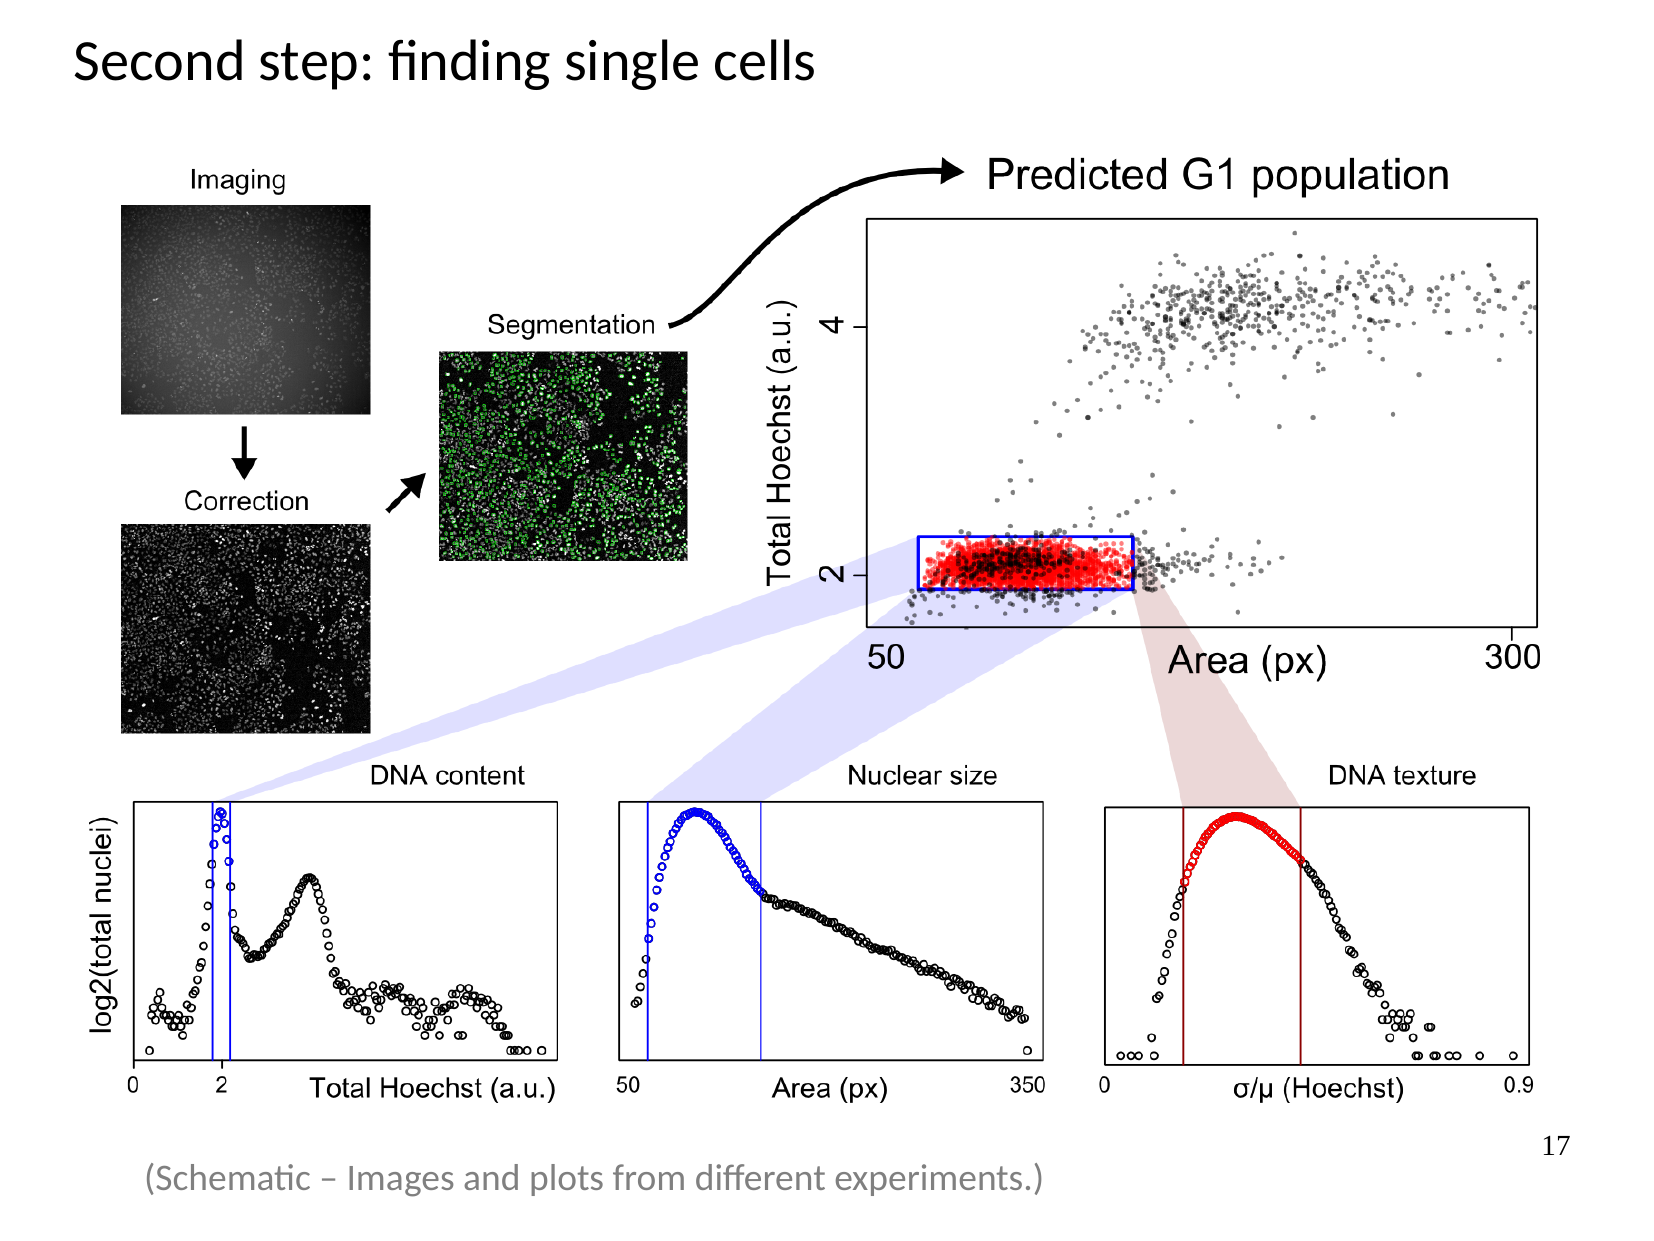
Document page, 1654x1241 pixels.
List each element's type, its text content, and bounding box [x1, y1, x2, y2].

text_box (Schematic – Images and plots from different experiments.) [129, 1145, 1577, 1241]
picture [89, 157, 1540, 1103]
text_box Second step: finding single cells [59, 29, 1536, 148]
